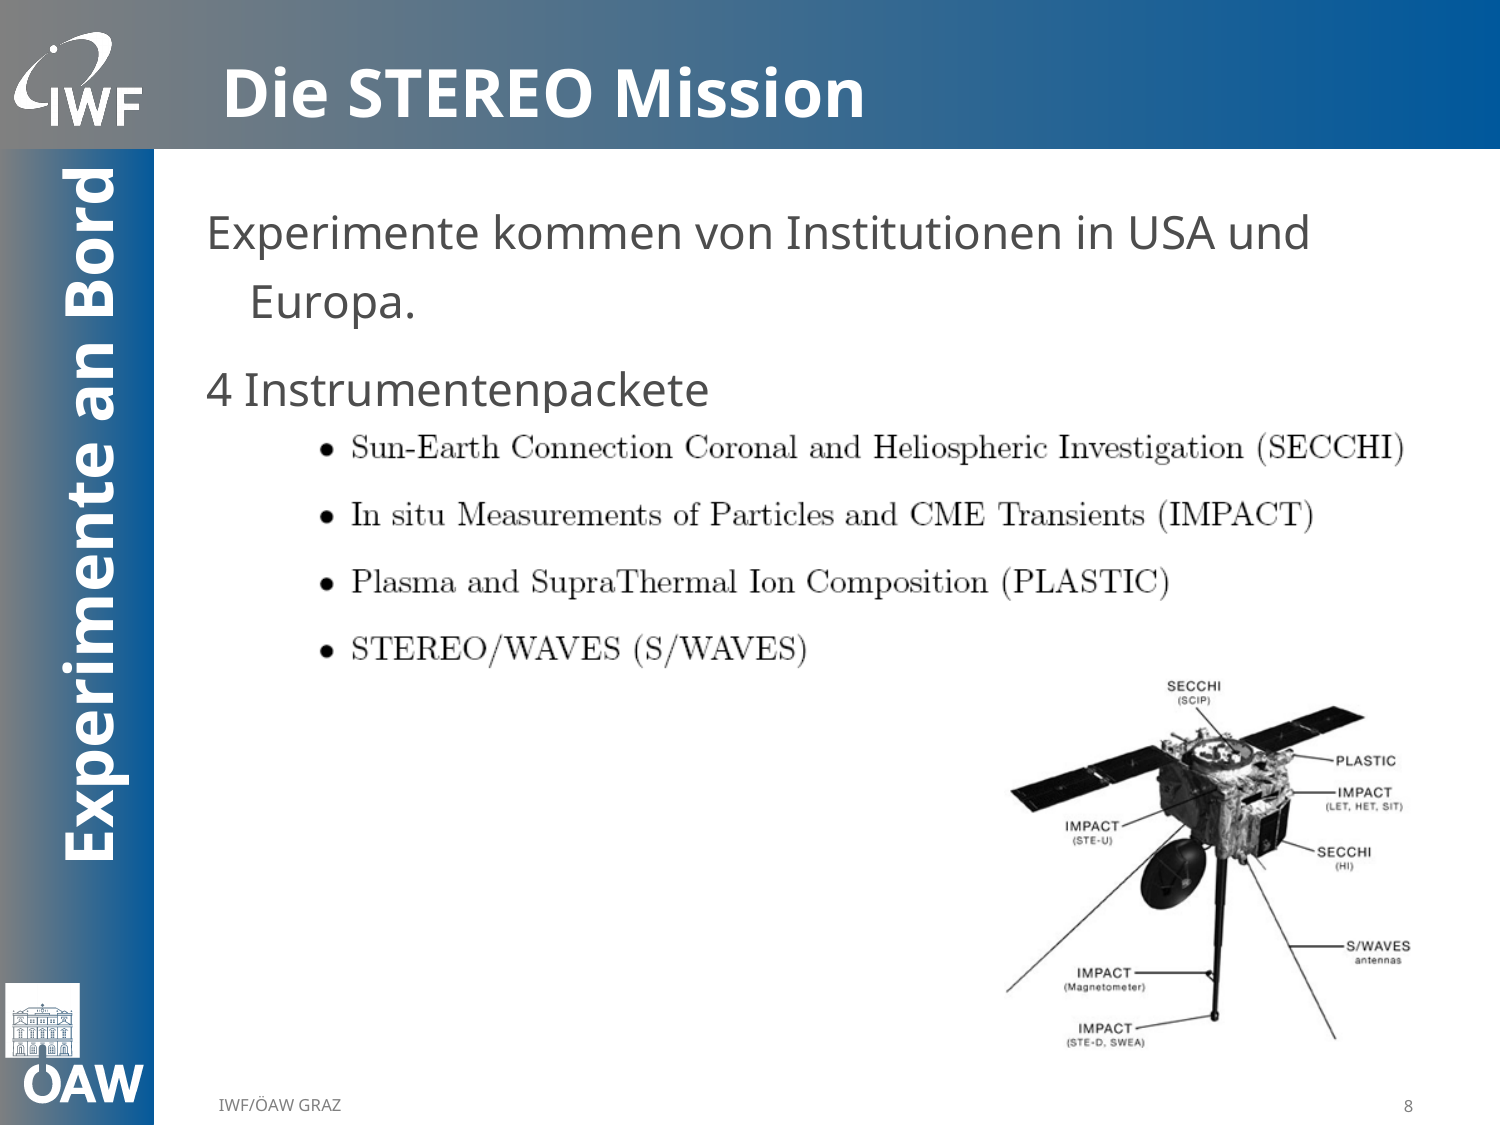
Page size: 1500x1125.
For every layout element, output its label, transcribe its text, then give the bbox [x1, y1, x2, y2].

picture [8, 32, 154, 132]
picture [301, 413, 1424, 1063]
title Die STEREO Mission [206, 16, 1459, 176]
text_box Experimente an Bord [29, 148, 154, 959]
picture [5, 983, 154, 1105]
list Experimente kommen von Institutionen in USA und Europa. 4 Instrumentenpackete [206, 194, 1447, 1063]
